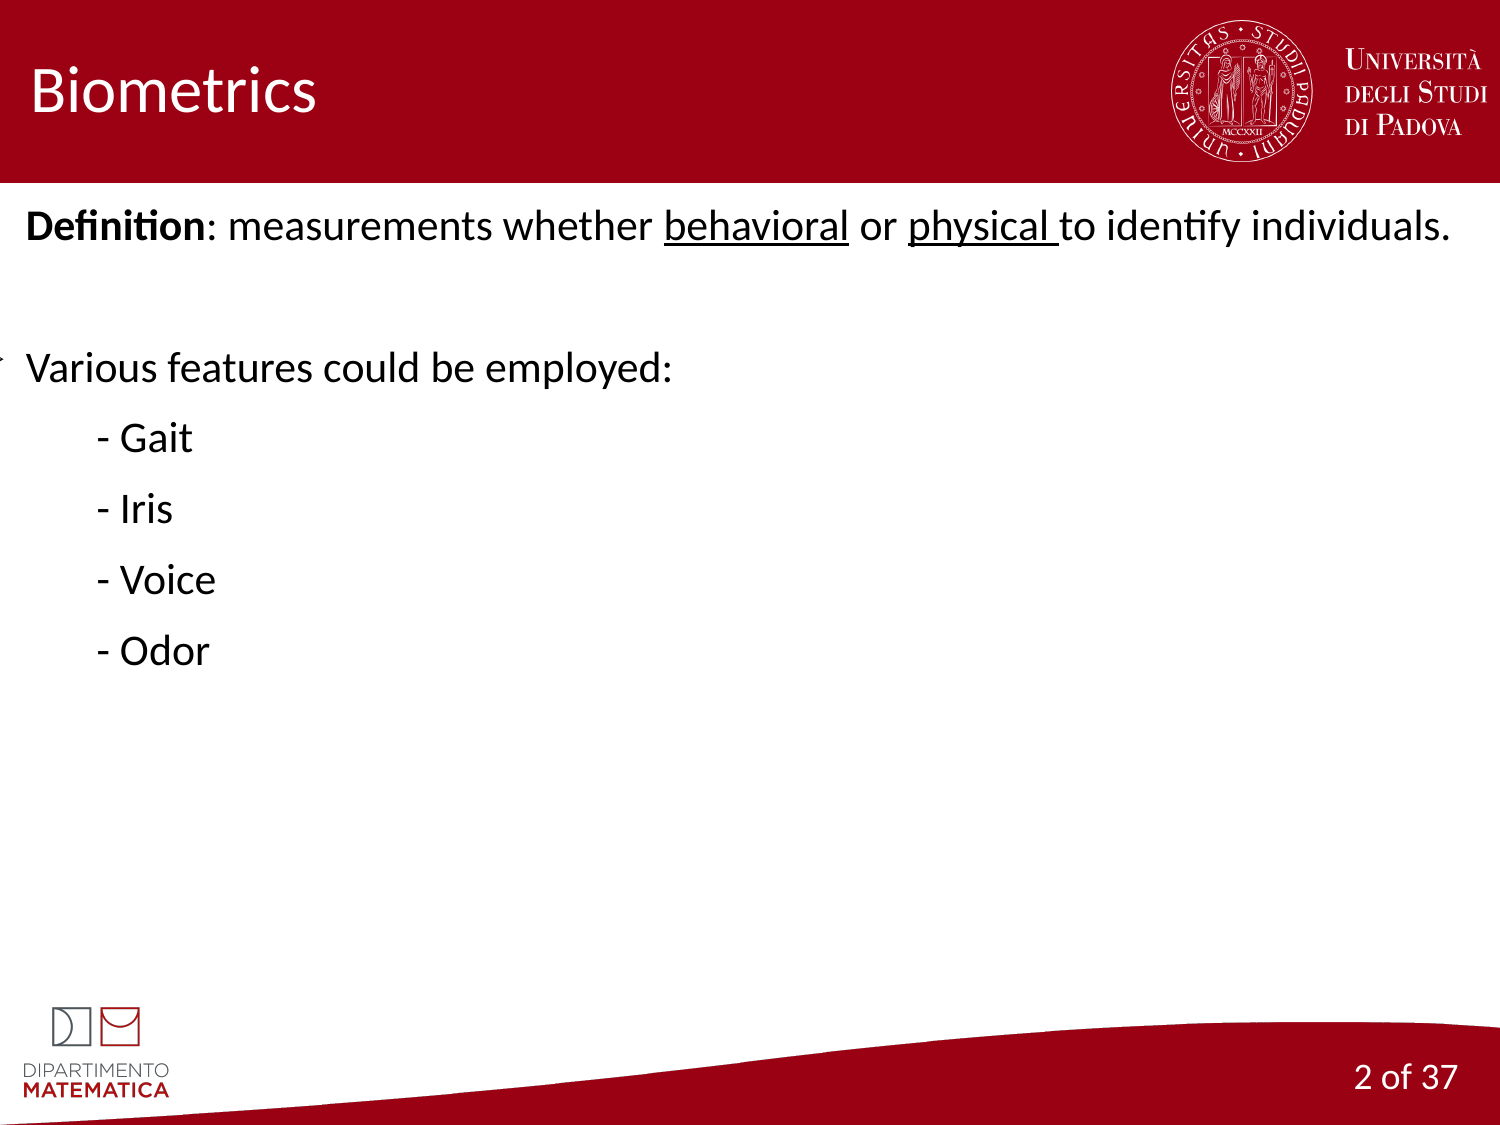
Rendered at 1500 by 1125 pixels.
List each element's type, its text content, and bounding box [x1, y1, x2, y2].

picture [1171, 20, 1487, 162]
picture [0, 1007, 1500, 1125]
list Definition: measurements whether behavioral or physical to identify individuals. Various features could be employed: - Gait - Iris - Voice - Odor [0, 195, 1473, 342]
title Biometrics [0, 0, 1159, 183]
slide_number <number> of 37 [1136, 1044, 1474, 1104]
